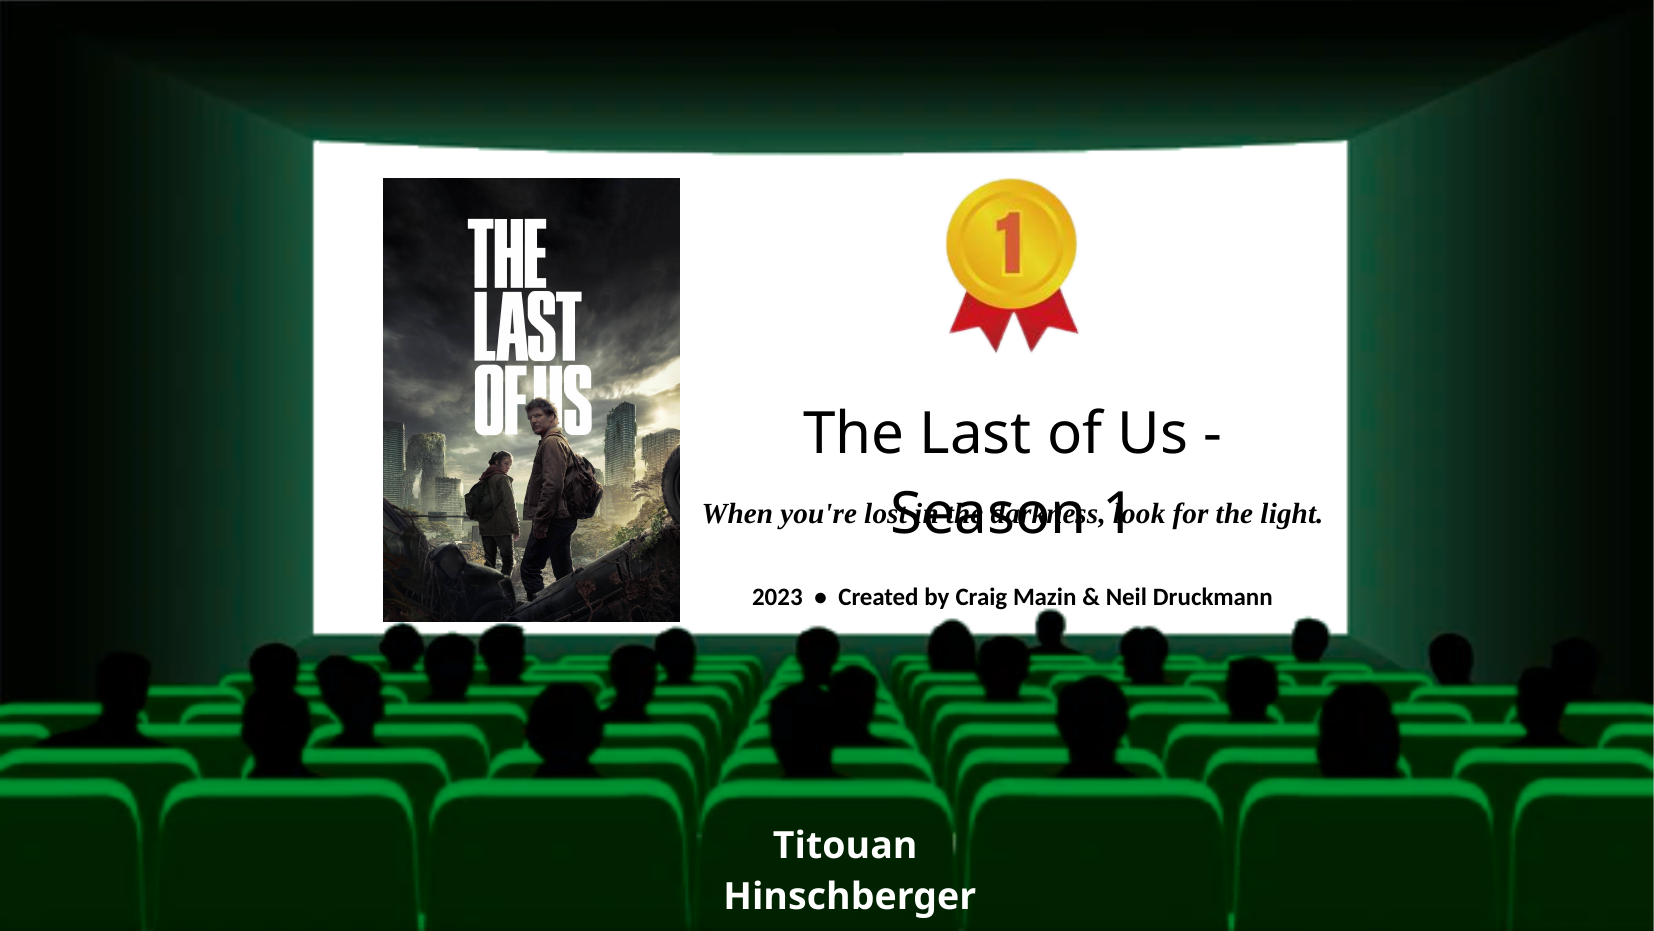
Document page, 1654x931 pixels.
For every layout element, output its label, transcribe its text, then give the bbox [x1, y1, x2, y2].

picture [0, 0, 1654, 931]
text_box When you're lost in the darkness, look for the light. [685, 490, 1341, 538]
text_box 2023 • Created by Craig Mazin & Neil Druckmann [679, 579, 1347, 619]
text_box The Last of Us - Season 1 [685, 384, 1341, 470]
